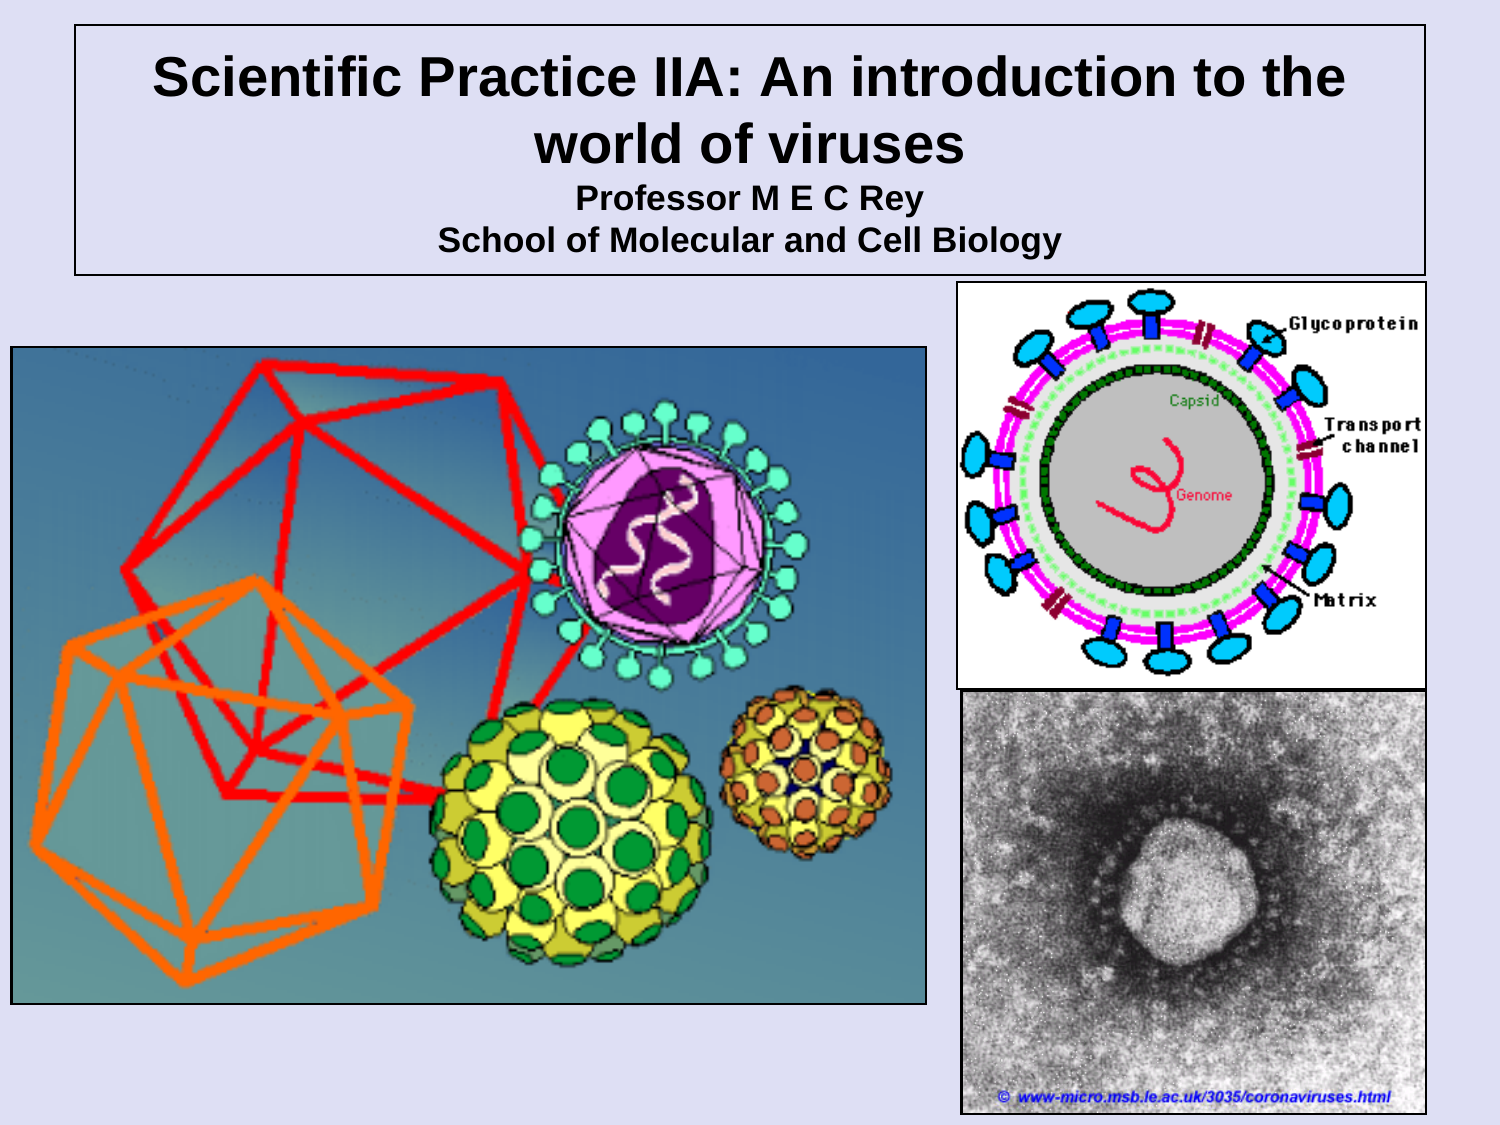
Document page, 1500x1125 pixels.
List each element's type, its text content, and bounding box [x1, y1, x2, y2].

picture [12, 348, 925, 1003]
picture [957, 283, 1426, 688]
picture [962, 691, 1426, 1113]
title Scientific Practice IIA: An introduction to the world of viruses Professor M E C Rey School of Molecular and Cell Biology [75, 24, 1426, 276]
